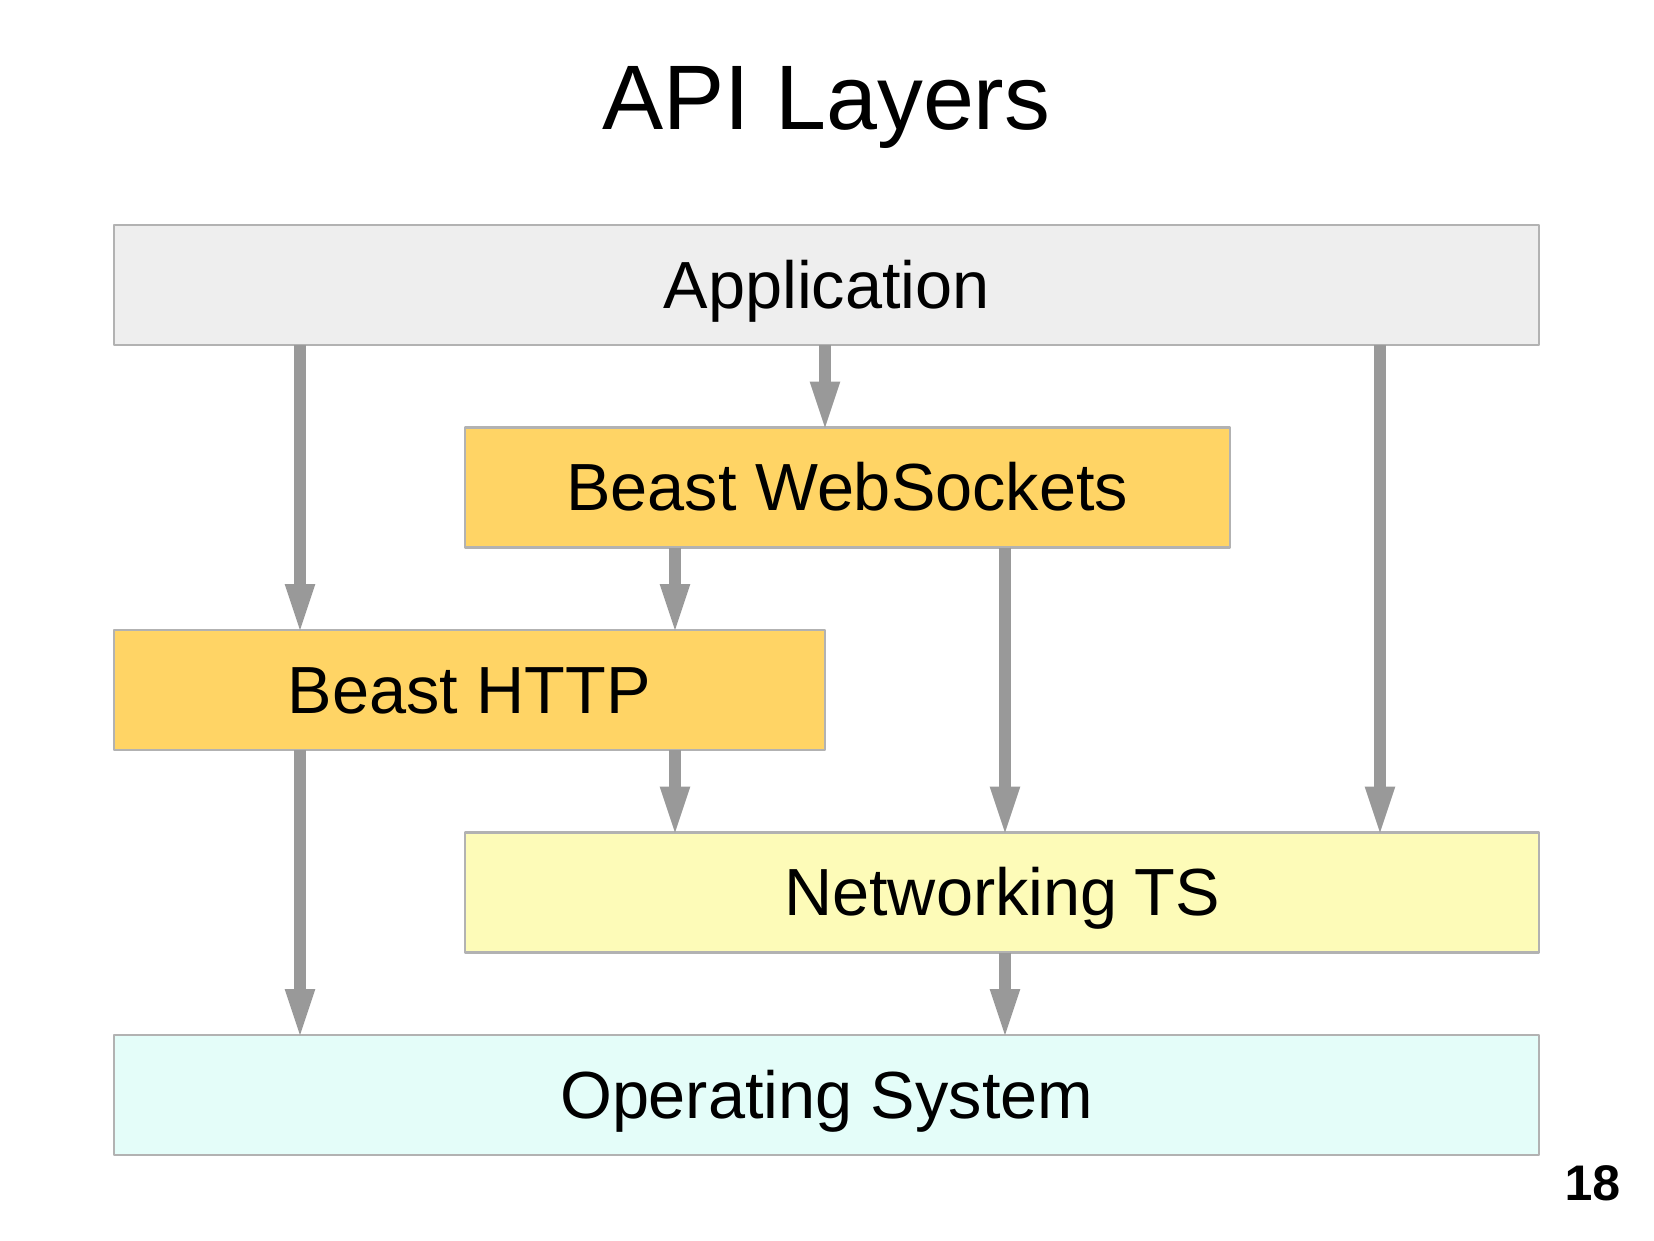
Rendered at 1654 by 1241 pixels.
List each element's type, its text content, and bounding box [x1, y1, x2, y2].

text_box Beast WebSockets [465, 427, 1231, 548]
text_box Beast HTTP [114, 630, 825, 751]
text_box Networking TS [464, 832, 1540, 953]
title API Layers [82, 15, 1571, 181]
text_box Application [114, 225, 1540, 346]
text_box Operating System [114, 1035, 1540, 1156]
